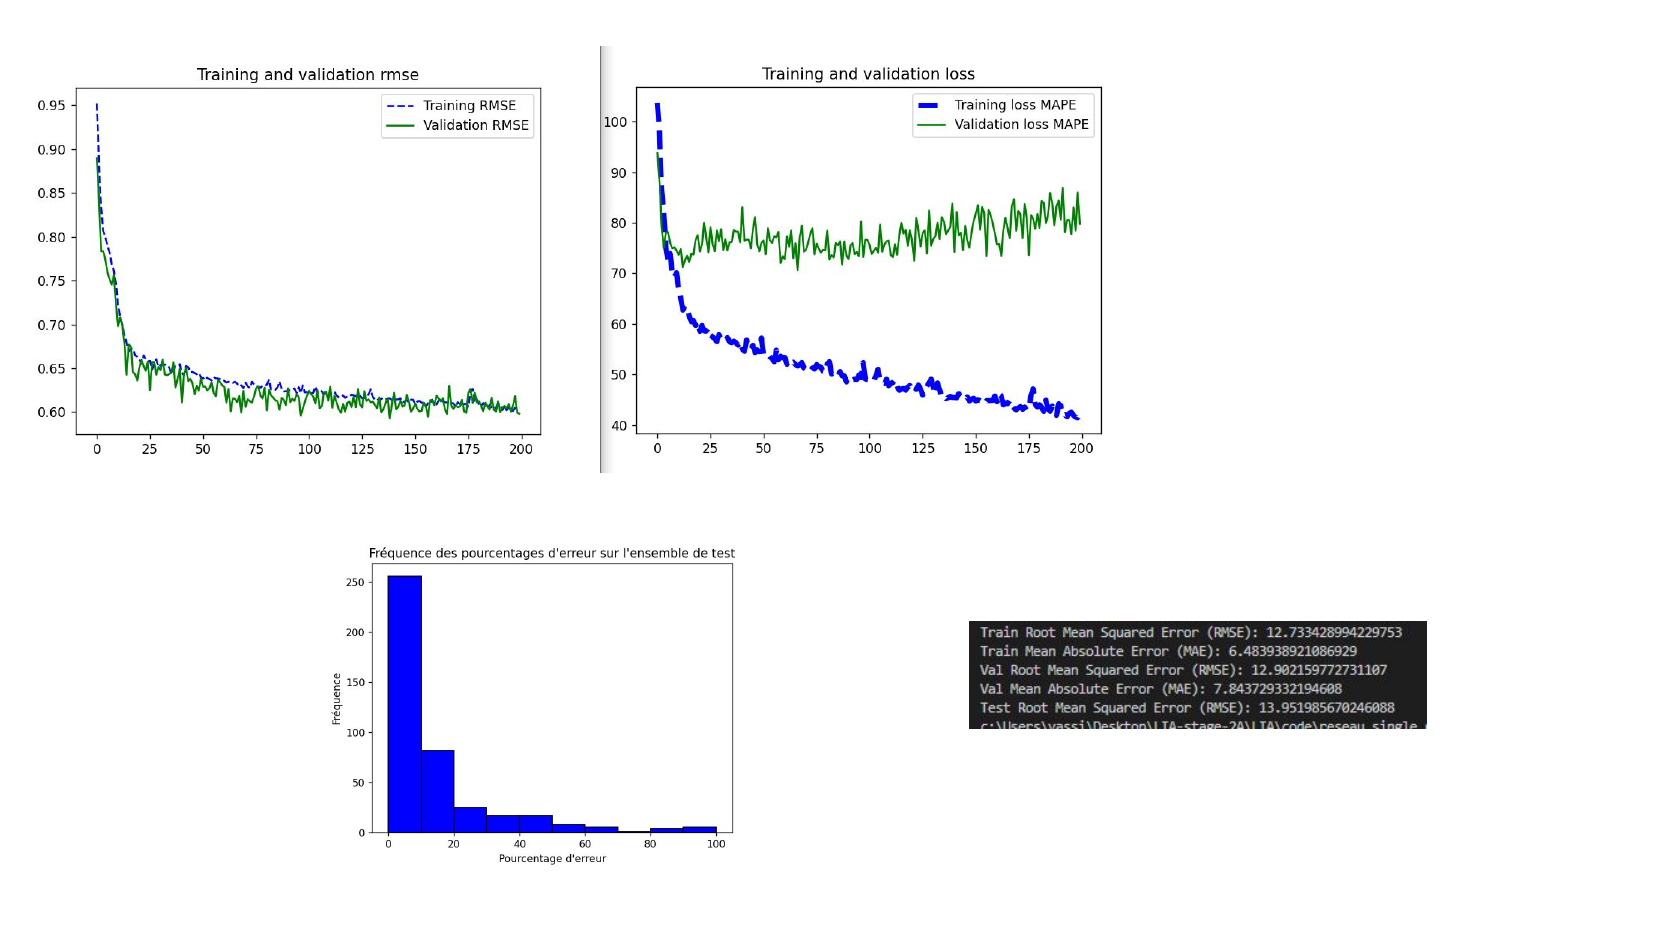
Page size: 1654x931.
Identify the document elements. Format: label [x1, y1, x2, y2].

picture [324, 531, 763, 866]
picture [29, 46, 1129, 473]
picture [969, 621, 1427, 729]
